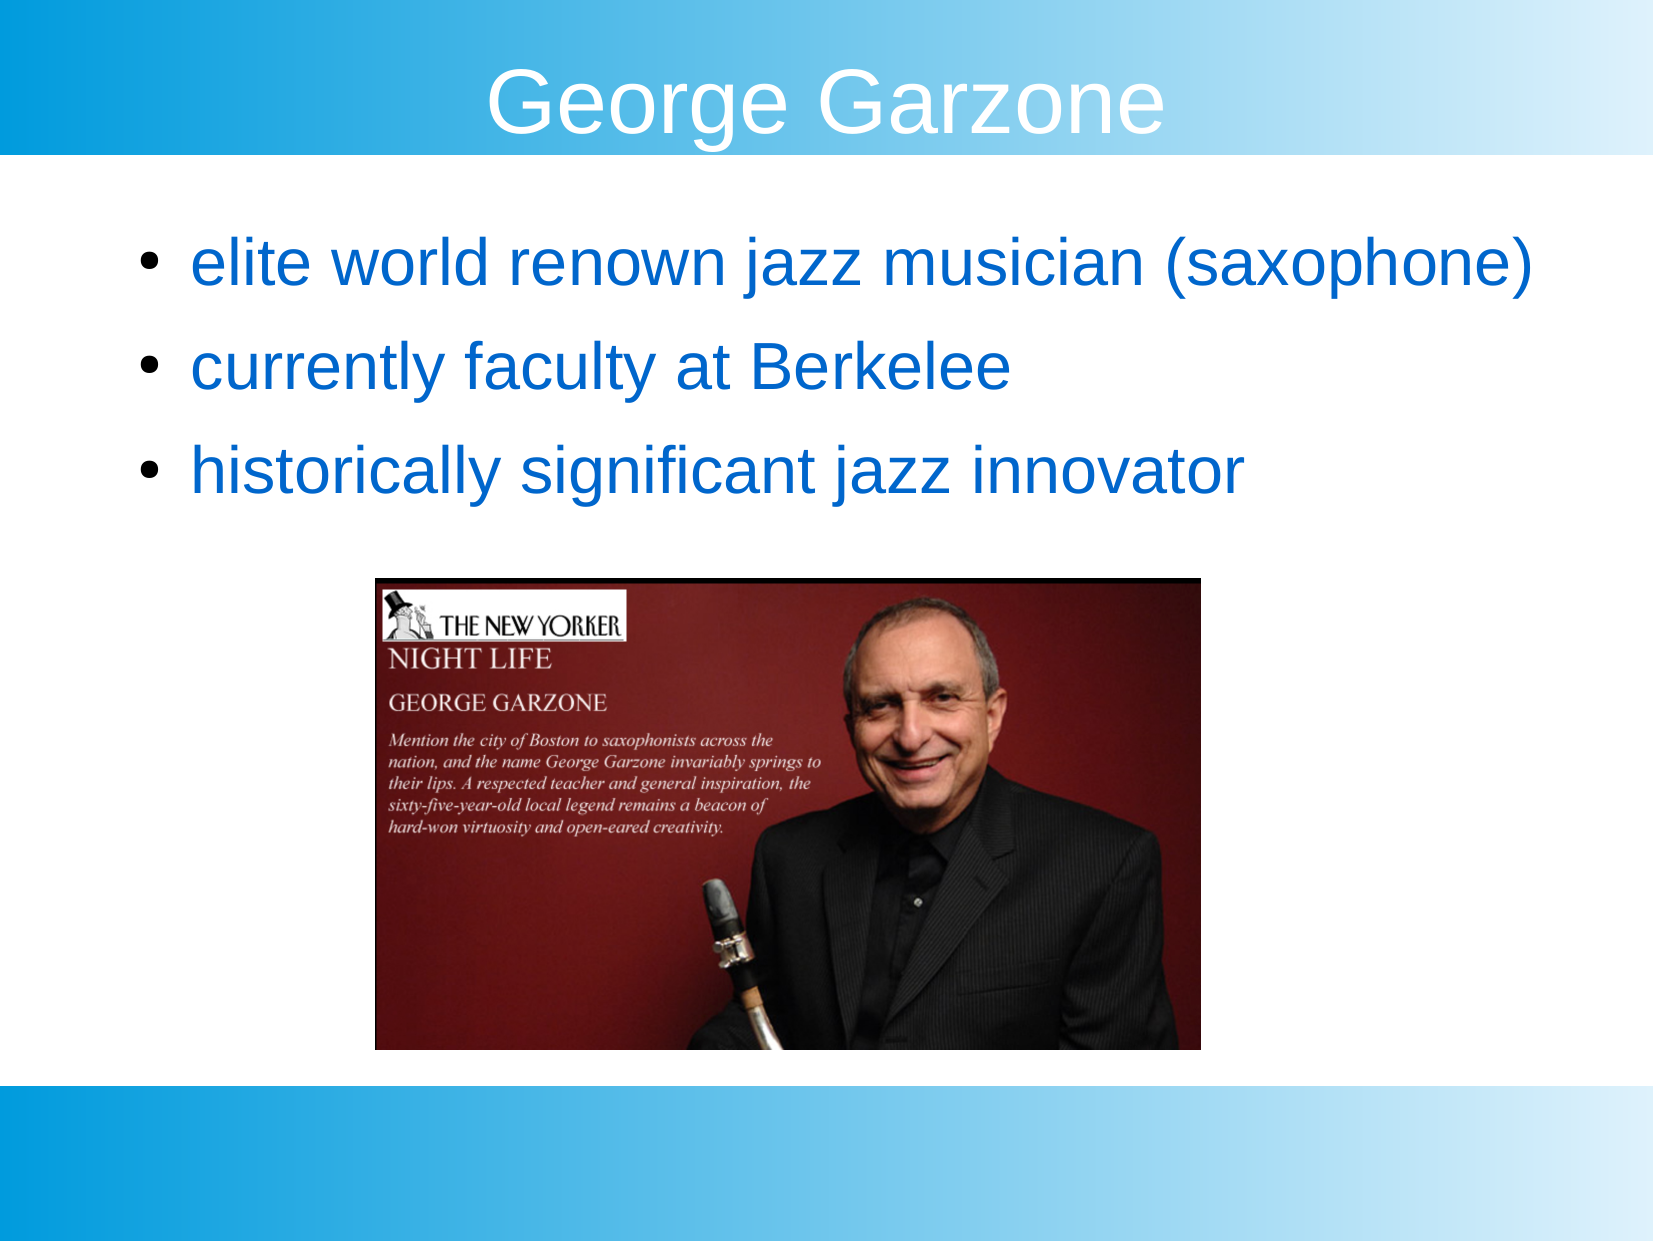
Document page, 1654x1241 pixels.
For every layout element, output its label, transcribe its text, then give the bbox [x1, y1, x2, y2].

title George Garzone [82, 49, 1571, 155]
list elite world renown jazz musician (saxophone) currently faculty at Berkelee historically significant jazz innovator [120, 225, 1591, 541]
picture [375, 578, 1201, 1051]
